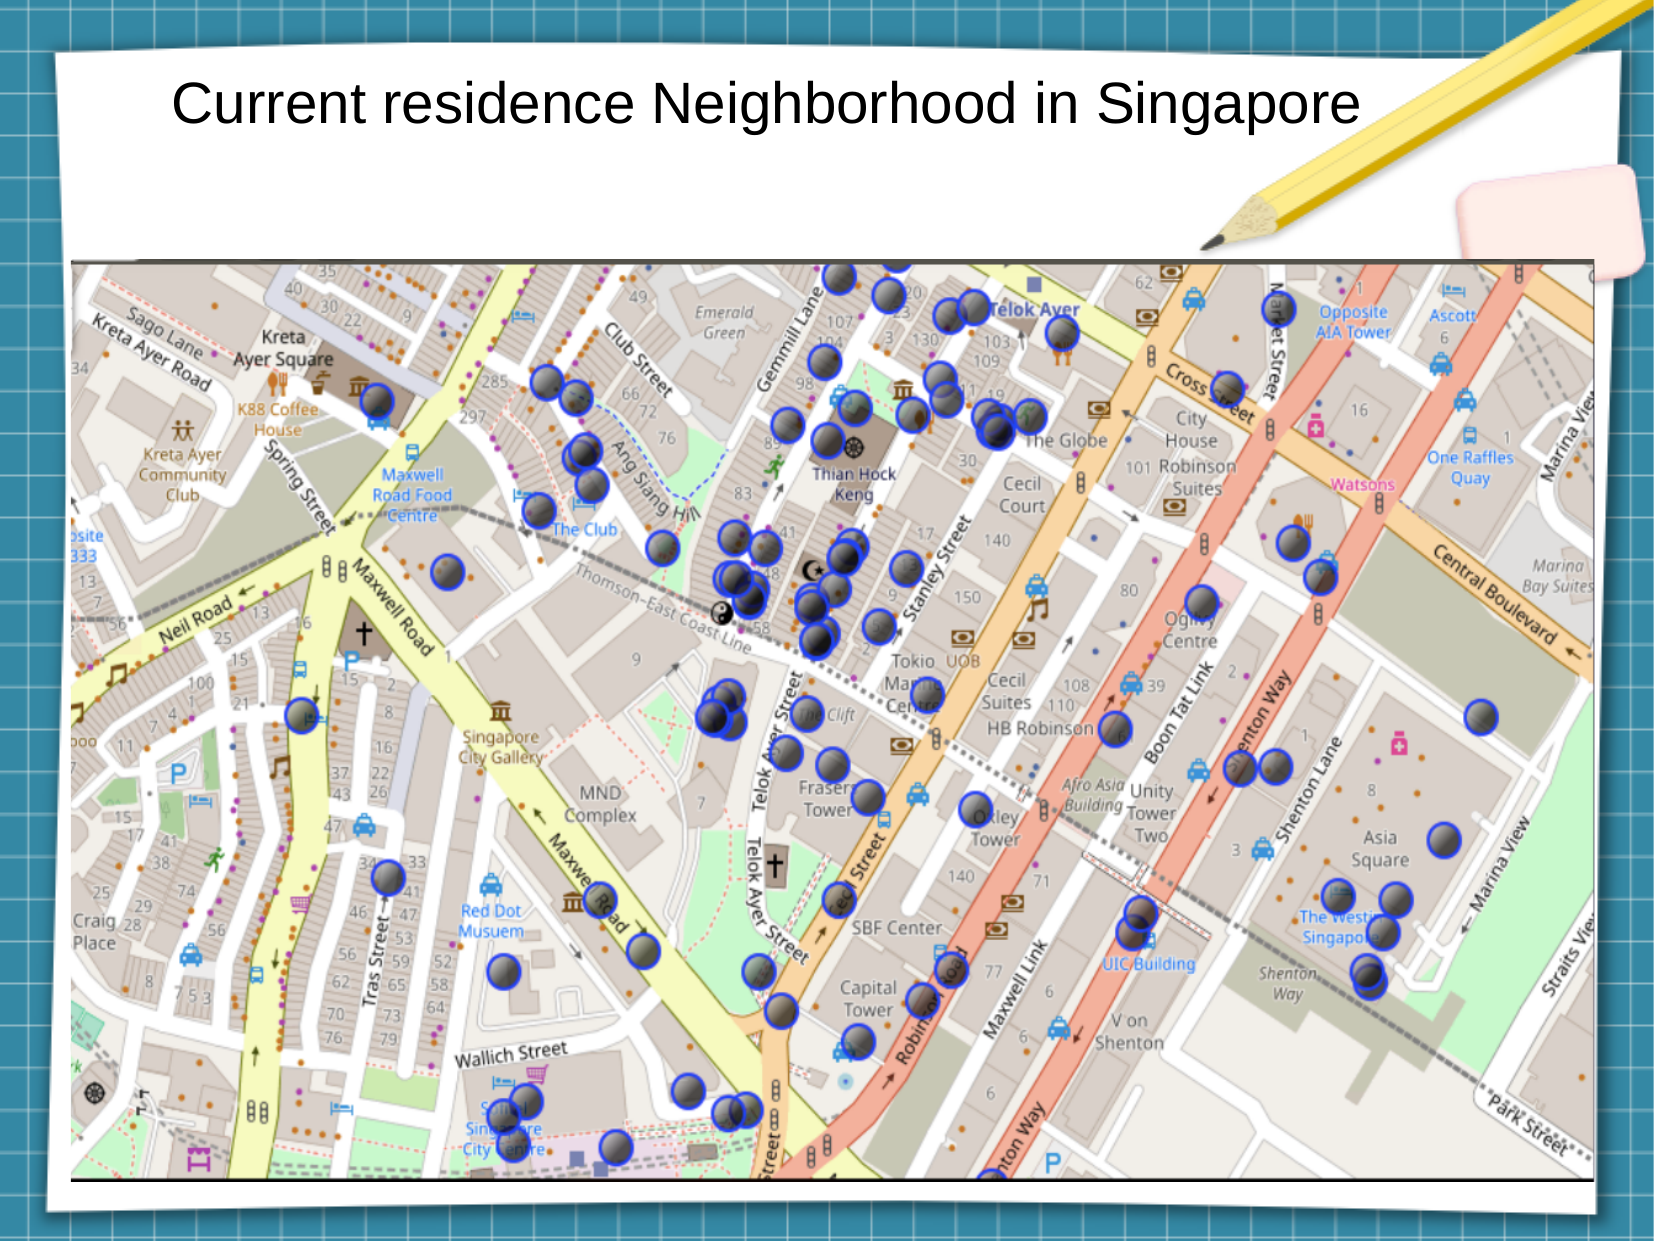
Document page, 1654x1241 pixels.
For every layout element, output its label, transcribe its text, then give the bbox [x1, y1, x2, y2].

title Current residence Neighborhood in Singapore [23, 0, 1512, 208]
picture [0, 0, 1654, 1241]
